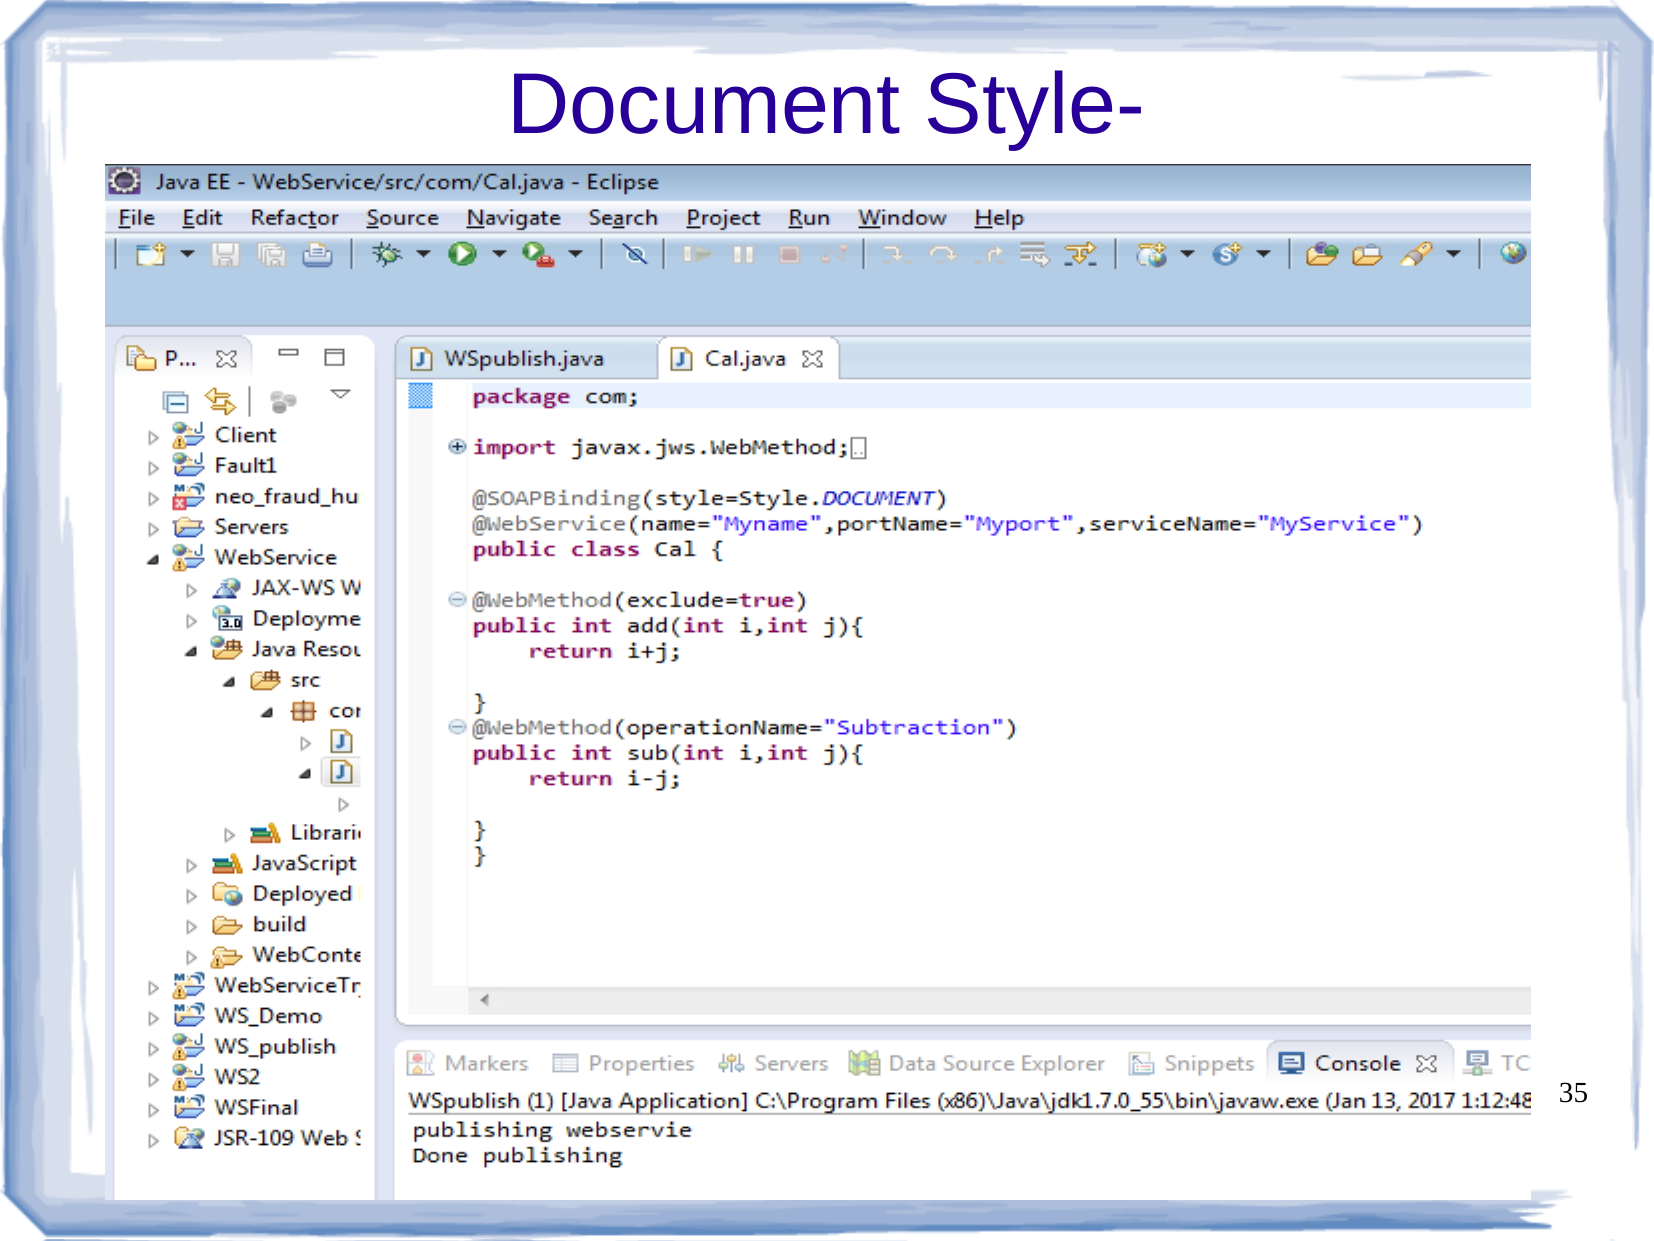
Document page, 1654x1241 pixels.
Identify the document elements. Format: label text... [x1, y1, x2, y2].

title Document Style- [82, 0, 1571, 208]
picture [0, 0, 1654, 1241]
